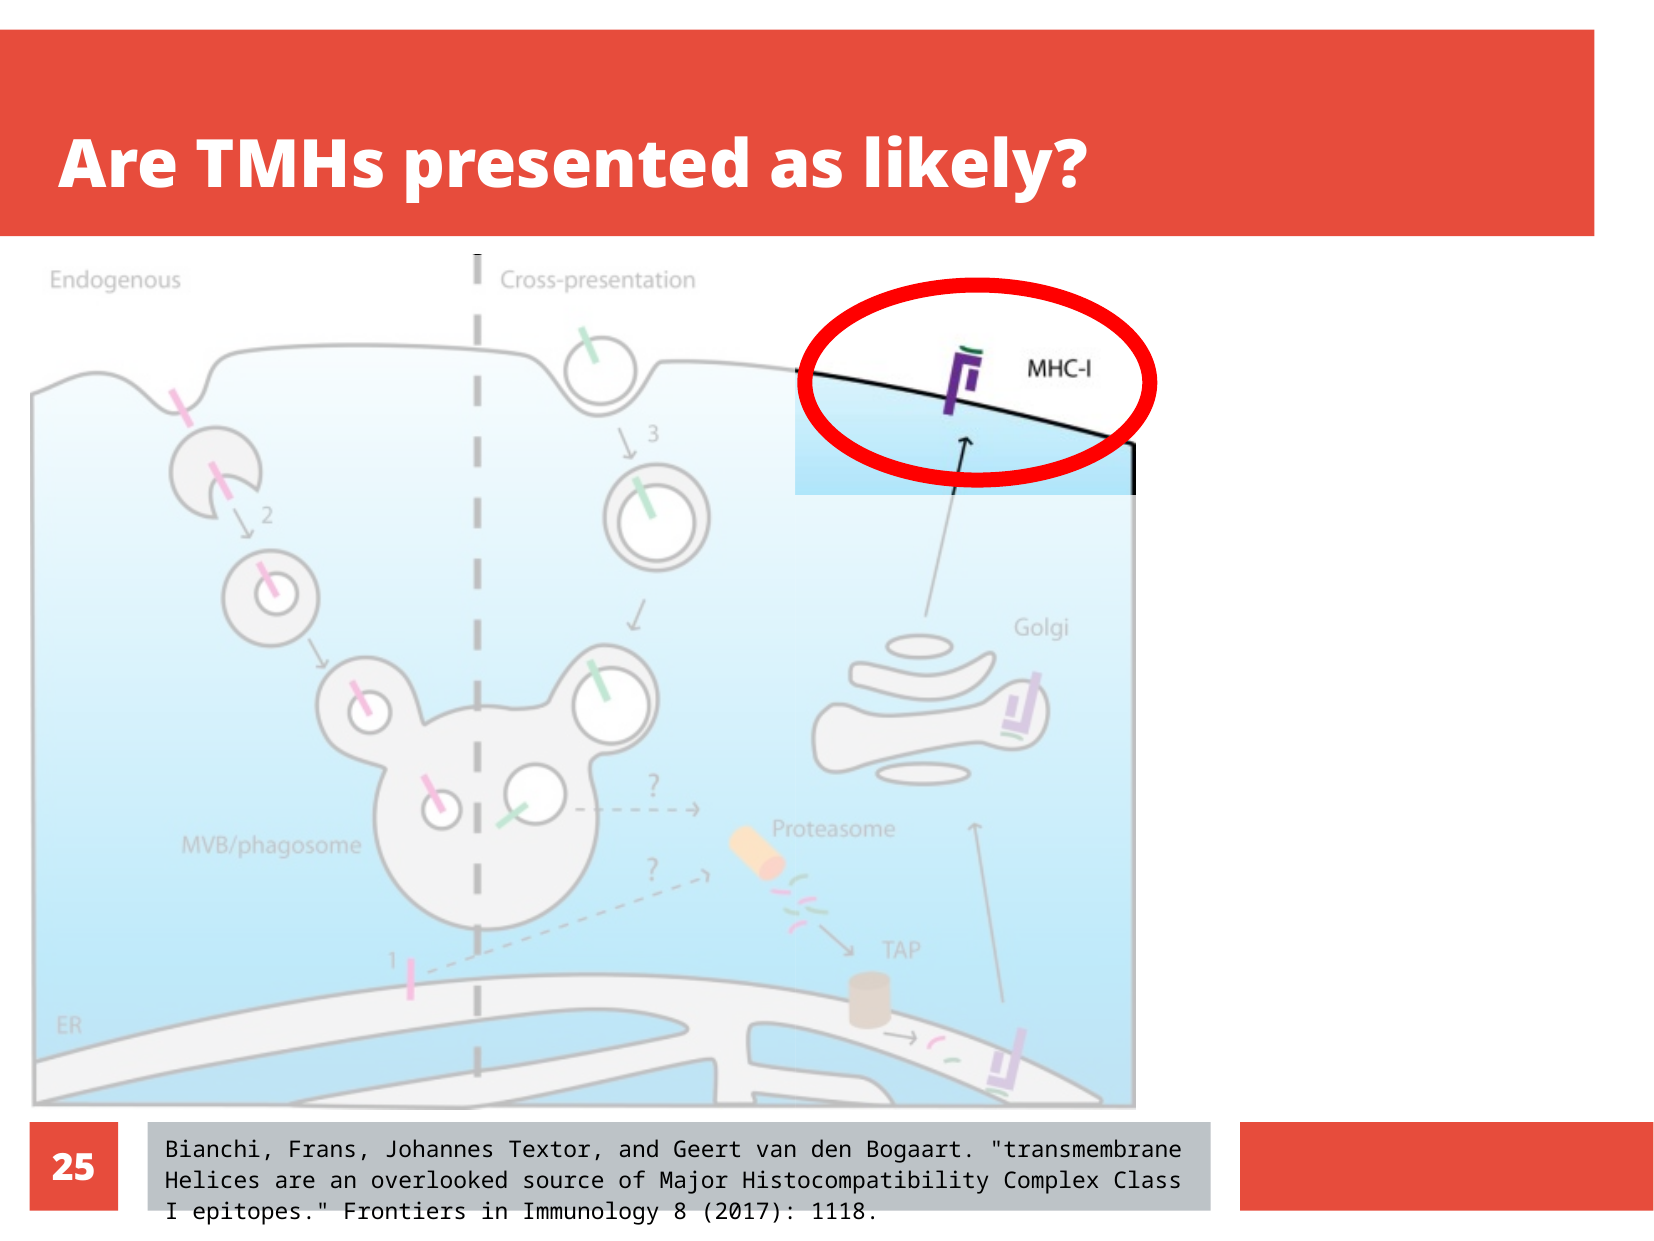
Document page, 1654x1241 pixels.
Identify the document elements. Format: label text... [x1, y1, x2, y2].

text_box Bianchi, Frans, Johannes Textor, and Geert van den Bogaart. "transmembrane Helices are an overlooked source of Major Histocompatibility Complex Class I epitopes." Frontiers in Immunology 8 (2017): 1118. [150, 1125, 1201, 1210]
title Are TMHs presented as likely? [59, 59, 1595, 207]
picture [30, 254, 1136, 495]
text_box [30, 255, 1171, 1111]
picture [813, 293, 1136, 472]
